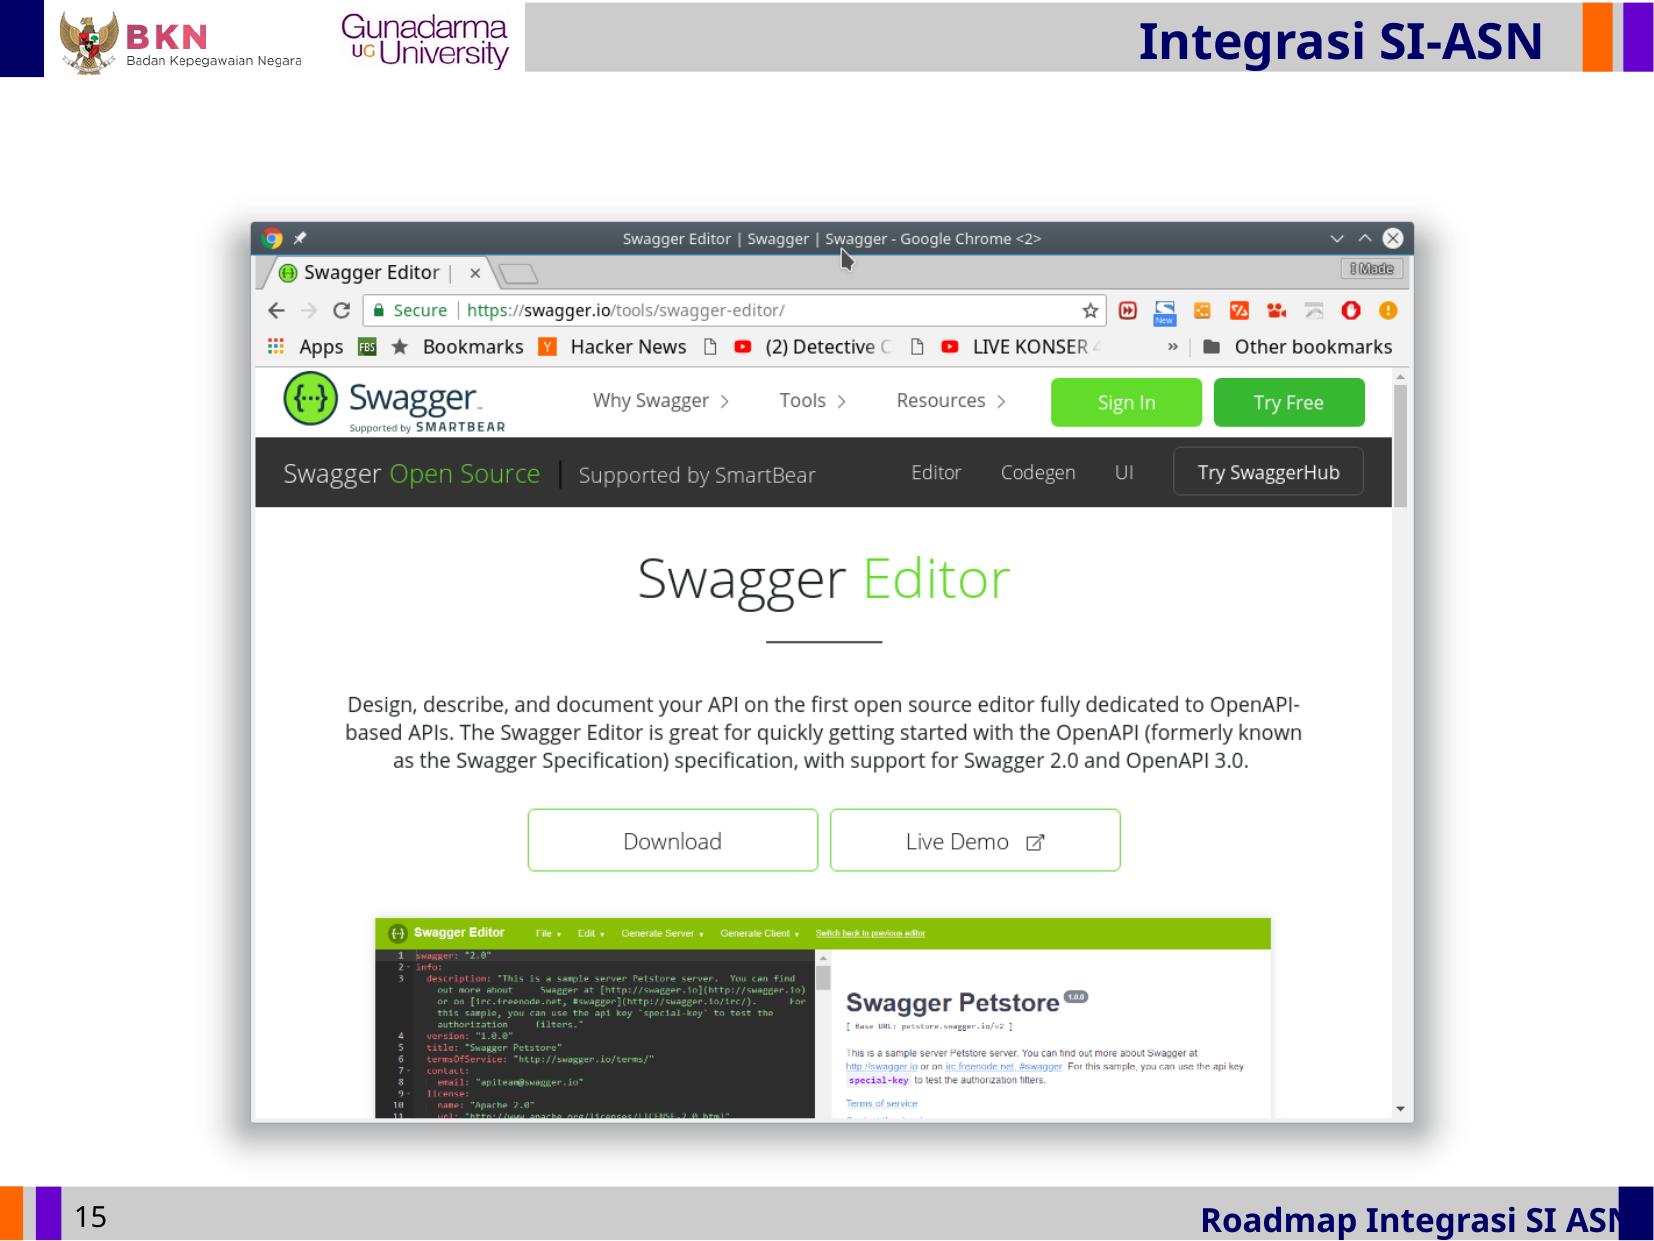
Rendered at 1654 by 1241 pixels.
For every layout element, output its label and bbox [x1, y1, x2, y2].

picture [340, 0, 510, 70]
picture [60, 11, 301, 75]
picture [180, 179, 1485, 1194]
